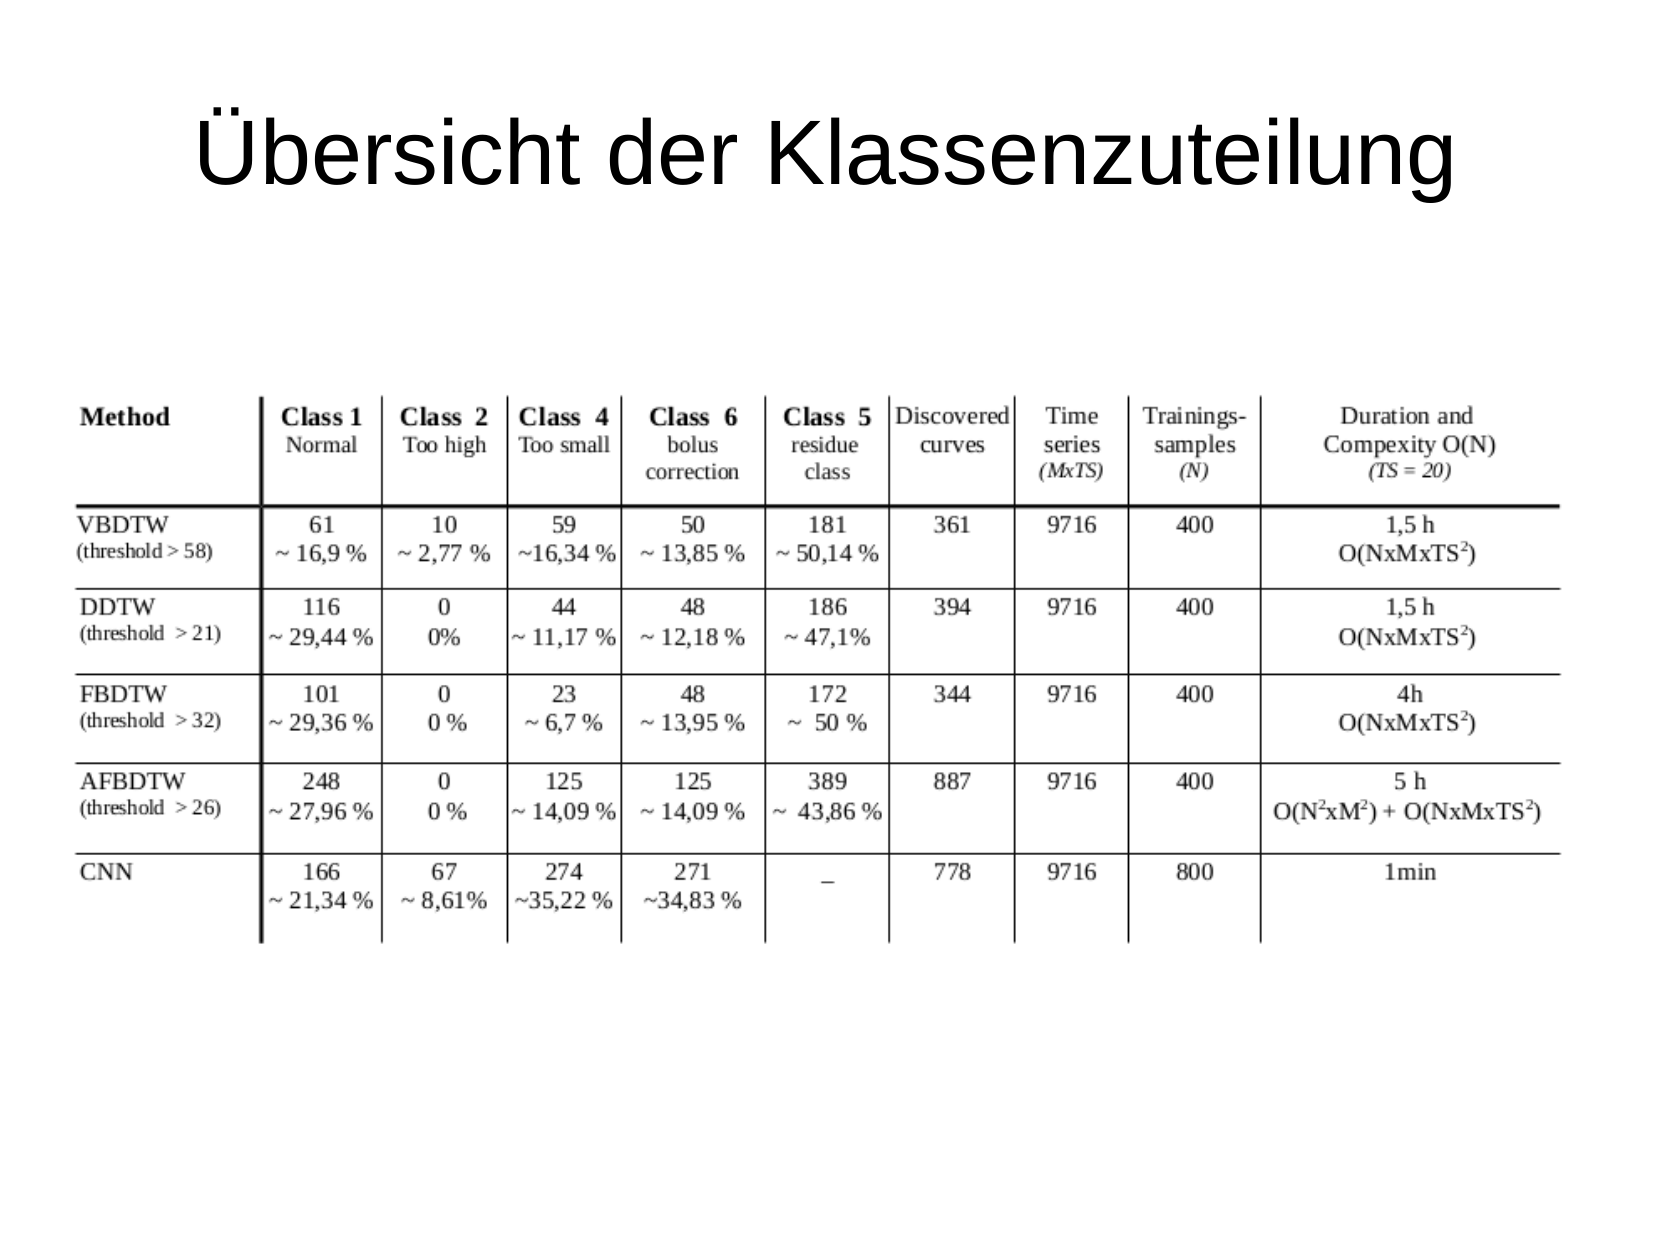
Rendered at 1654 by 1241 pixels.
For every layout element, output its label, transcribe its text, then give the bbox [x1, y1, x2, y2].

title Übersicht der Klassenzuteilung [82, 49, 1571, 257]
picture [45, 357, 1595, 969]
